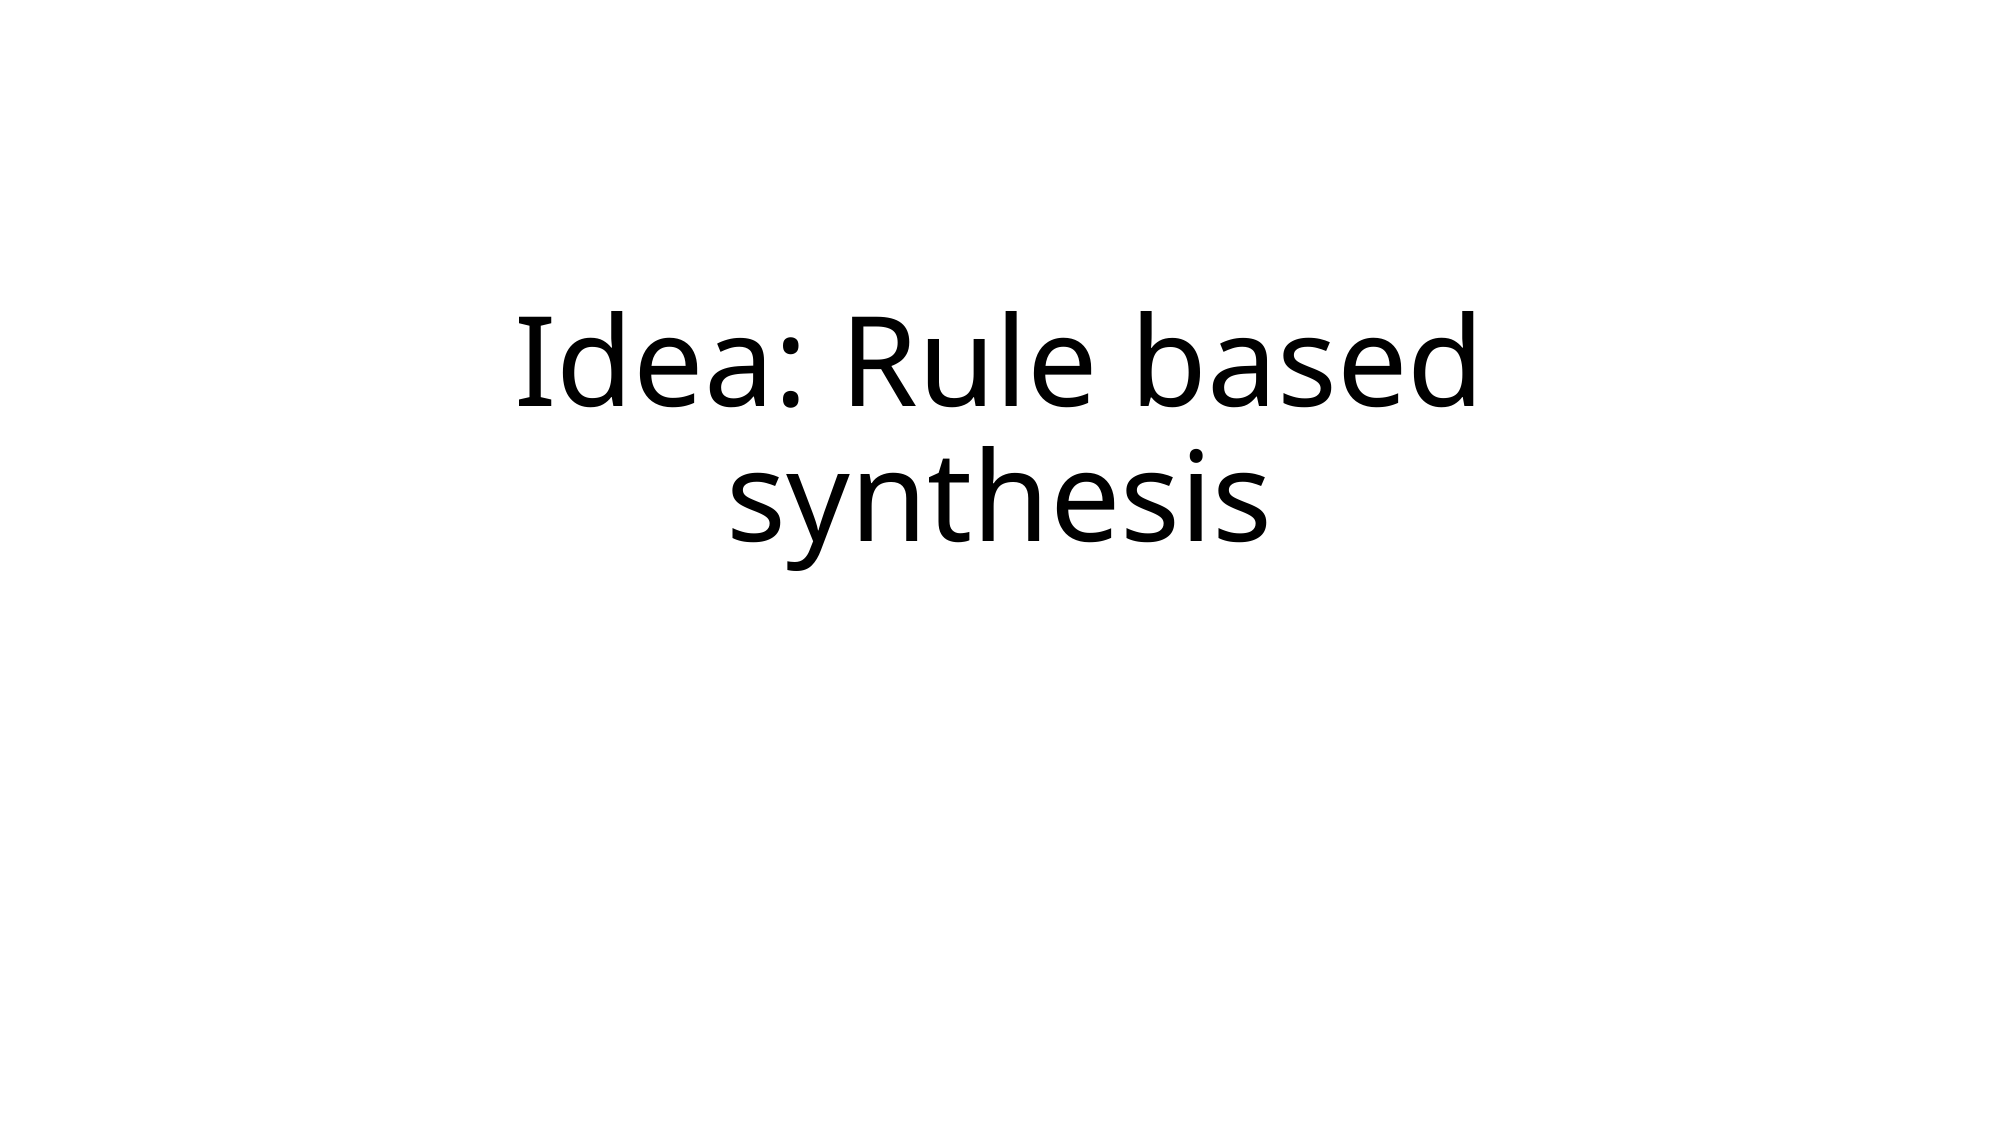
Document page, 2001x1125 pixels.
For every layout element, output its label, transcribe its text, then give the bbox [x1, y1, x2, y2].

title Idea: Rule based synthesis [249, 184, 1750, 576]
